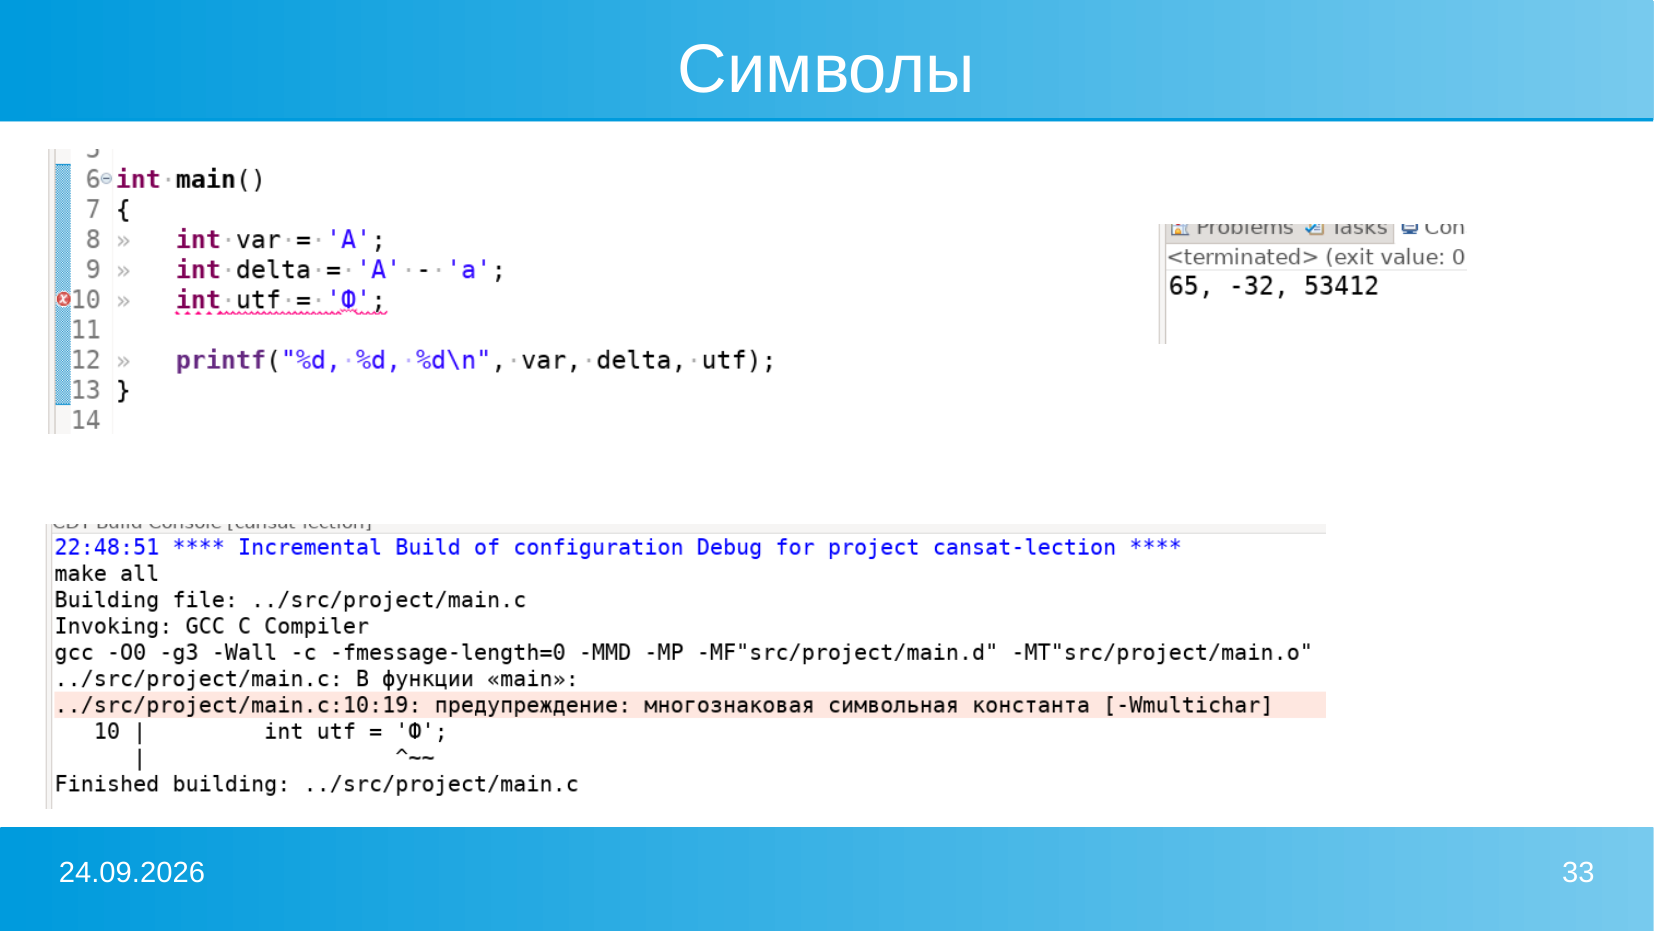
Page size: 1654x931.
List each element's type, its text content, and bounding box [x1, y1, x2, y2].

picture [37, 149, 798, 434]
picture [1125, 224, 1467, 344]
picture [37, 524, 1326, 809]
title Символы [59, 29, 1595, 108]
